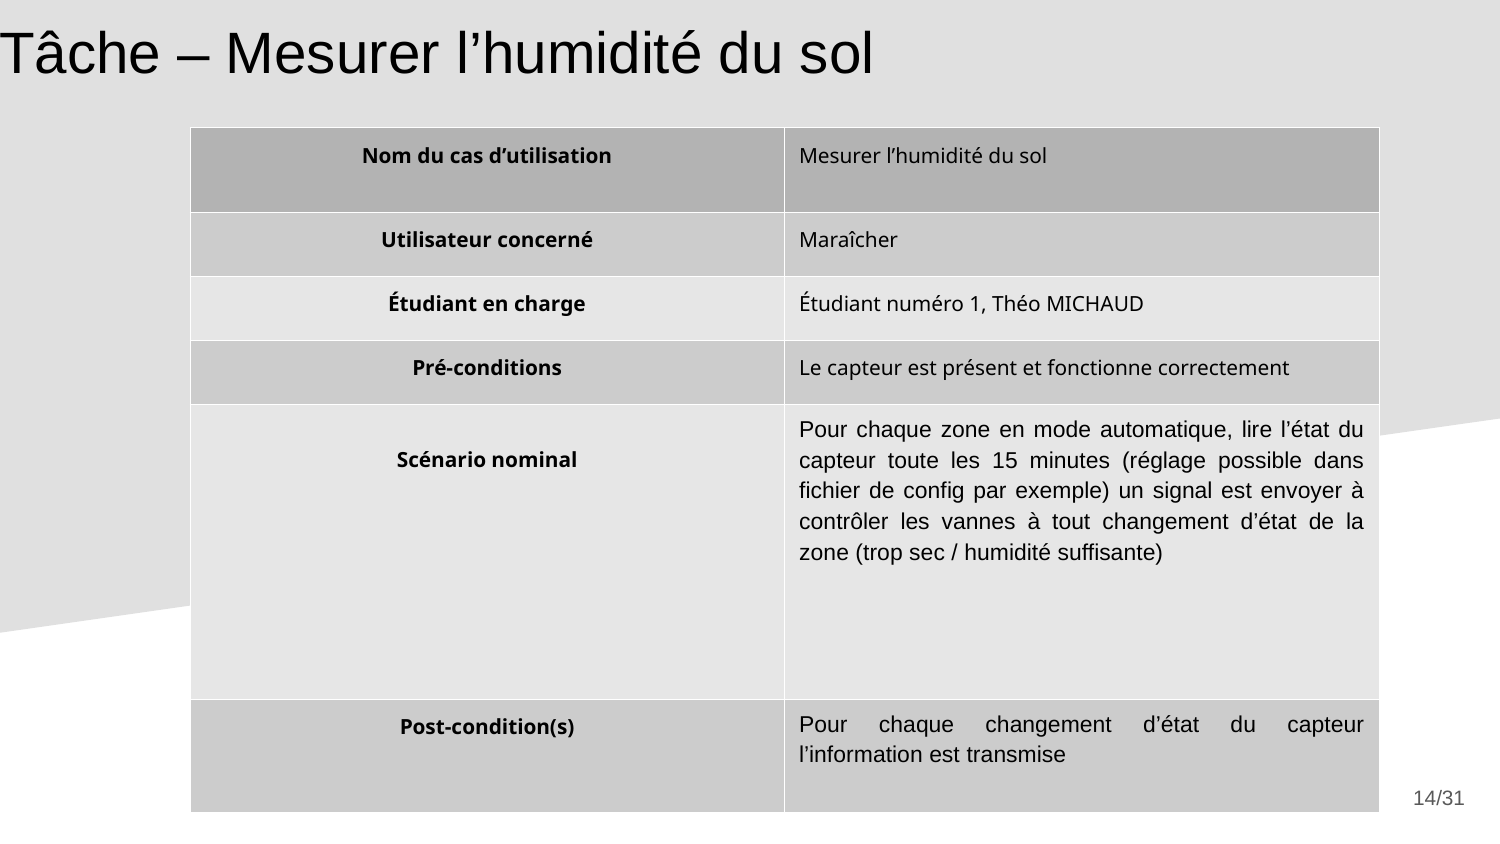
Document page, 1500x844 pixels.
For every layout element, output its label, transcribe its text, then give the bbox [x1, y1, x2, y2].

title Tâche – Mesurer l’humidité du sol [0, 0, 1382, 95]
table_cell Étudiant en charge [191, 277, 784, 340]
table_header Mesurer l’humidité du sol [785, 128, 1379, 212]
table_cell Scénario nominal [191, 405, 784, 699]
table_cell Étudiant numéro 1, Théo MICHAUD [785, 277, 1379, 340]
table_cell Post-condition(s) [191, 700, 784, 812]
table_cell Le capteur est présent et fonctionne correctement [785, 341, 1379, 404]
table_cell Pour chaque changement d’état du capteur l’information est transmise [785, 700, 1379, 812]
table_cell Maraîcher [785, 213, 1379, 276]
table_cell Pré-conditions [191, 341, 784, 404]
slide_number <numéro>/31 [1389, 764, 1480, 830]
table_cell Pour chaque zone en mode automatique, lire l’état du capteur toute les 15 minutes (réglage possible dans fichier de config par exemple) un signal est envoyer à contrôler les vannes à tout changement d’état de la zone (trop sec / humidité suffisante) [785, 405, 1379, 699]
table_header Nom du cas d’utilisation [191, 128, 784, 212]
table_cell Utilisateur concerné [191, 213, 784, 276]
